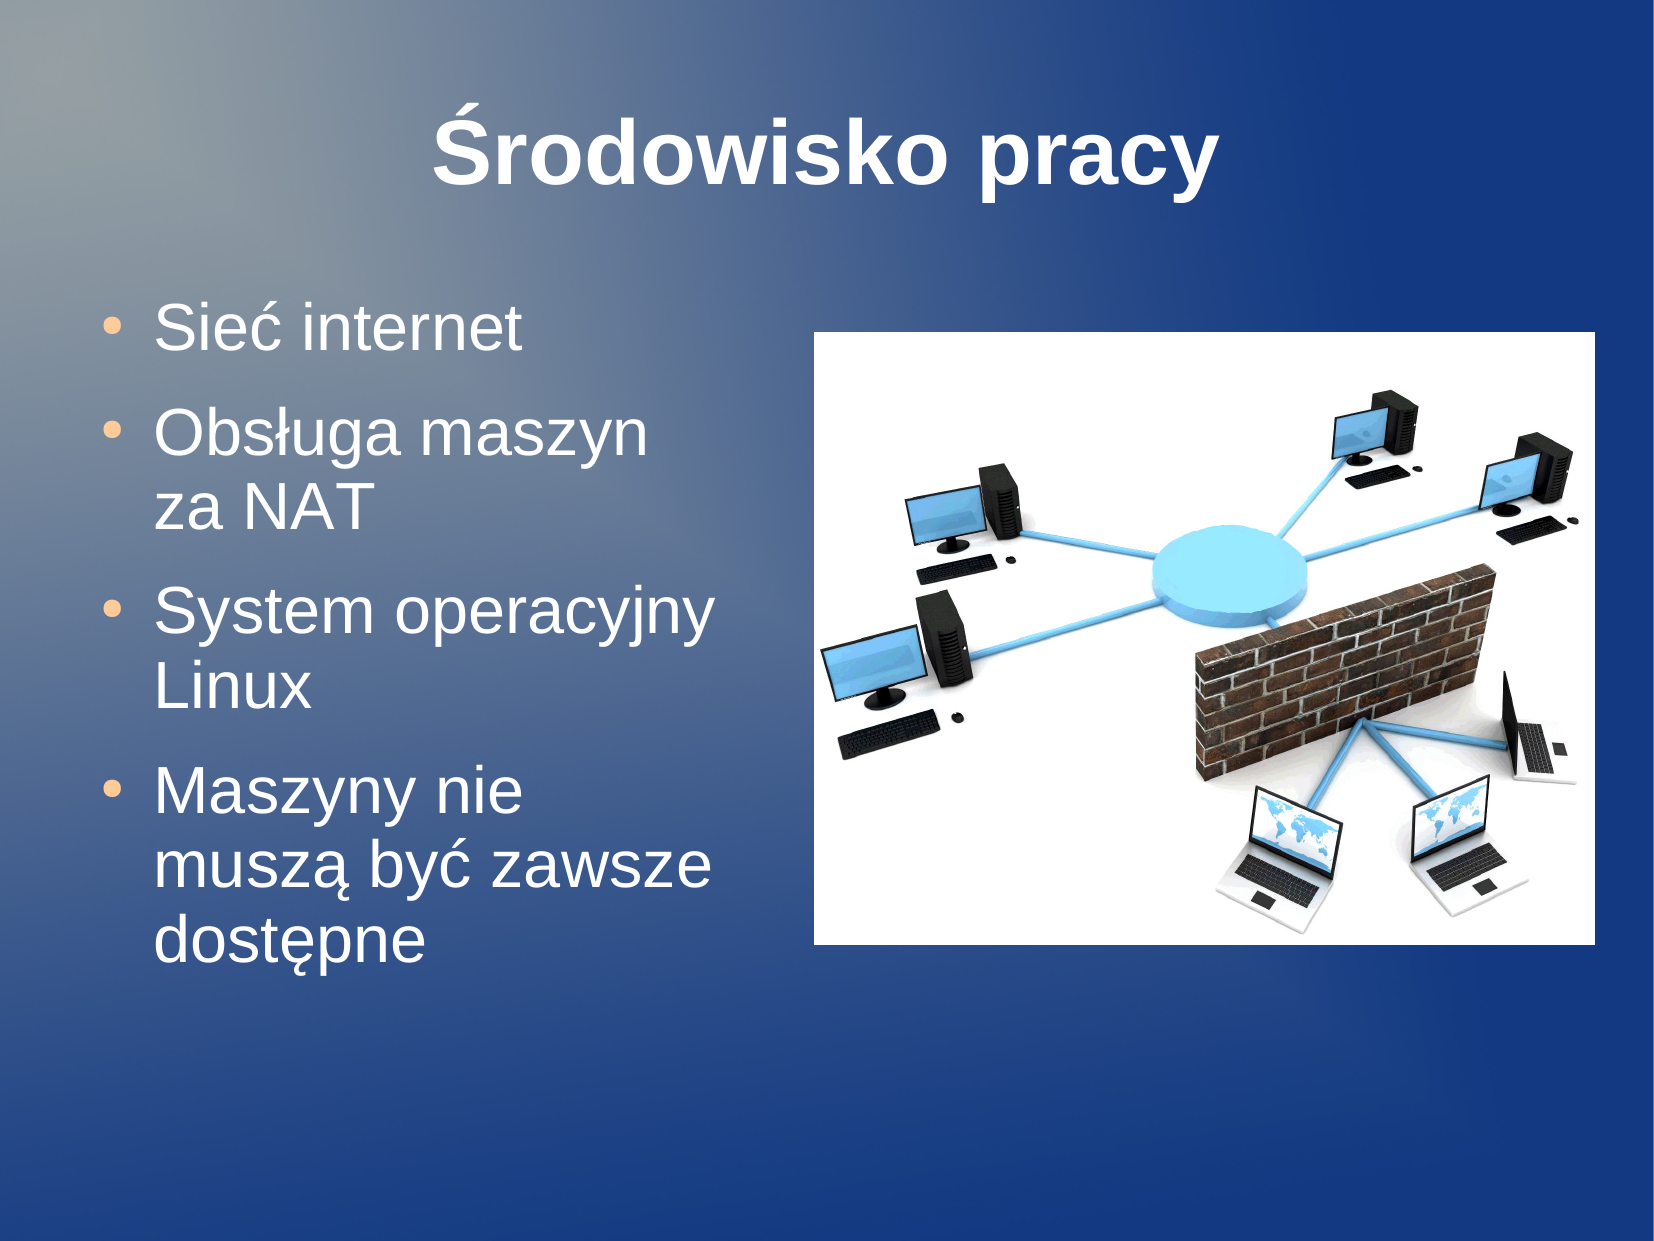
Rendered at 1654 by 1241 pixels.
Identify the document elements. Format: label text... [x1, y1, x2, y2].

title Środowisko pracy [82, 49, 1571, 257]
picture [0, 0, 1654, 1241]
list Sieć internet Obsługa maszyn za NAT System operacyjny Linux Maszyny nie muszą być zawsze dostępne [82, 290, 733, 1010]
